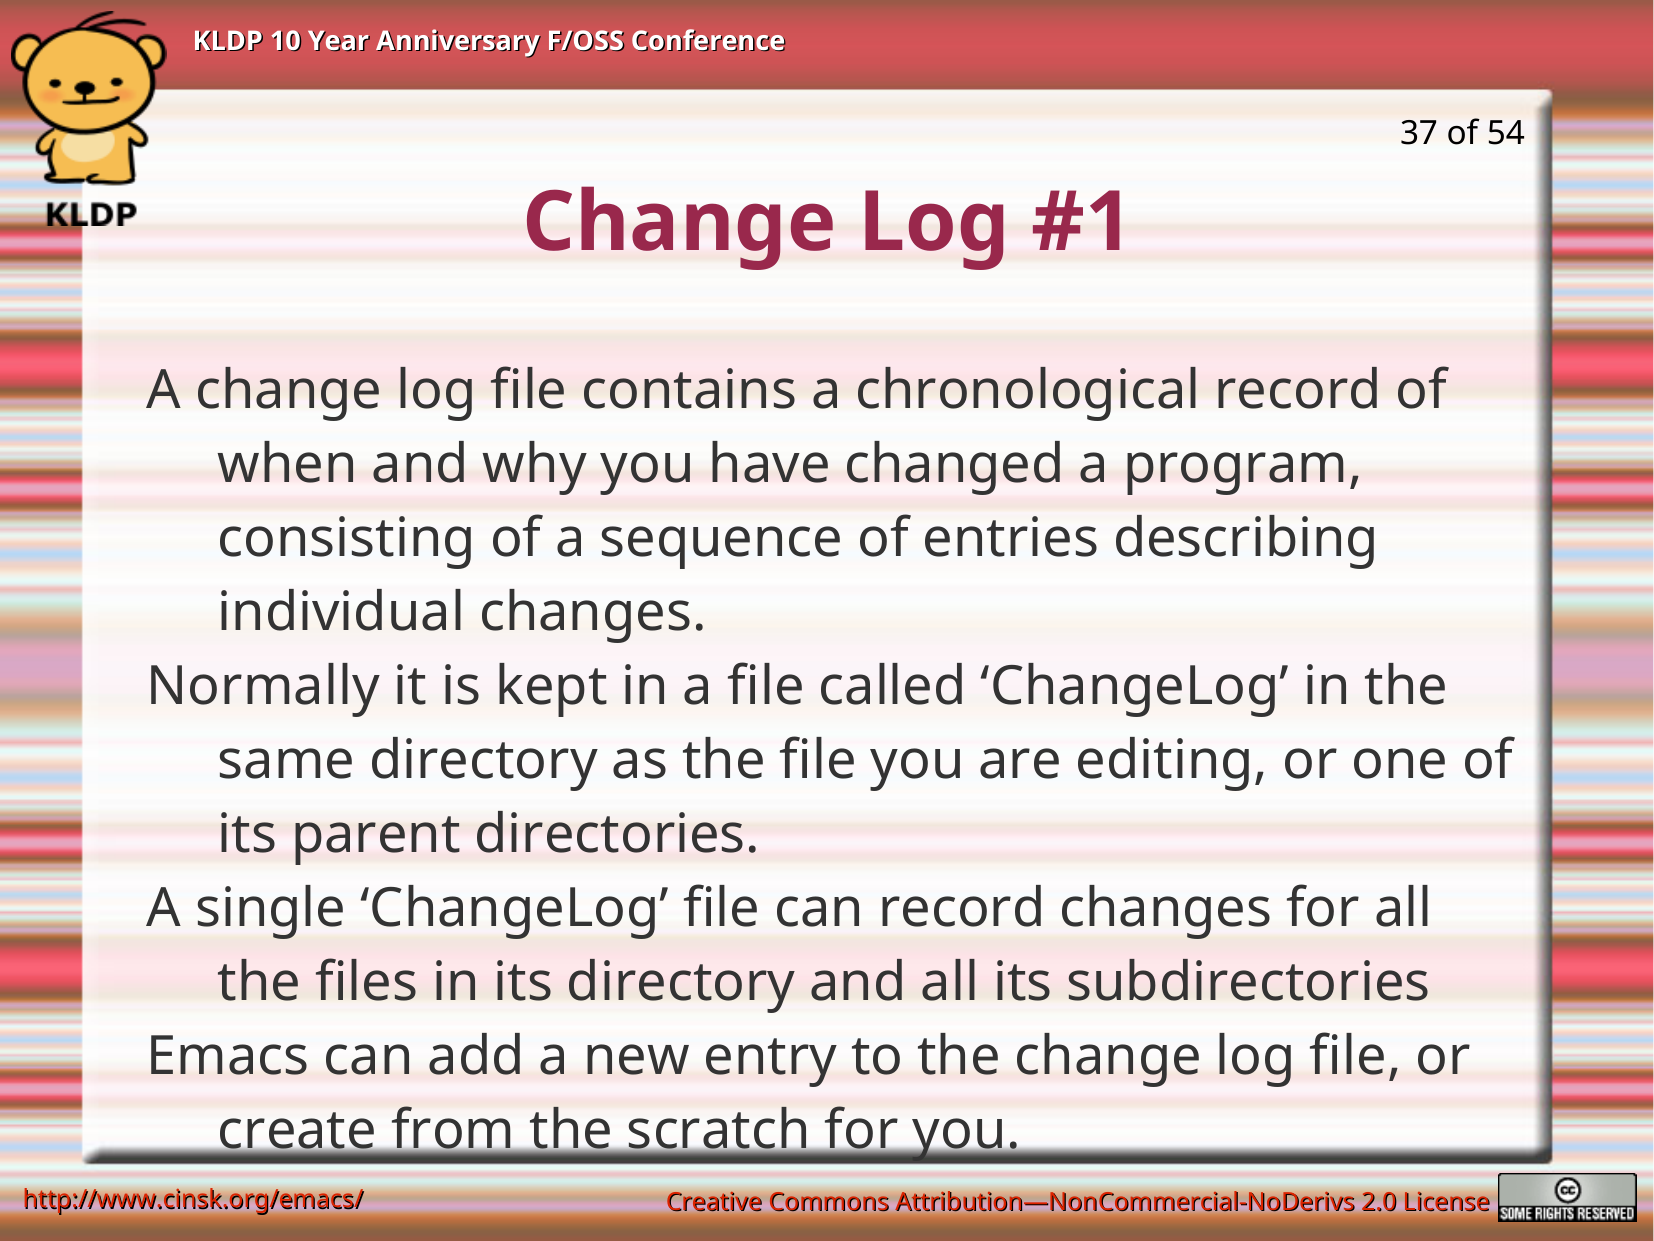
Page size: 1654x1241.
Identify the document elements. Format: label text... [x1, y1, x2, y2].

picture [0, 0, 1654, 1241]
title Change Log #1 [121, 114, 1534, 322]
list A change log file contains a chronological record of when and why you have changed a program, consisting of a sequence of entries describing individual changes. Normally it is kept in a file called ‘ChangeLog’ in the same directory as the file you are editing, or one of its parent directories. A single ‘ChangeLog’ file can record changes for all the files in its directory and all its subdirectories Emacs can add a new entry to the change log file, or create from the scratch for you. [134, 350, 1516, 1133]
